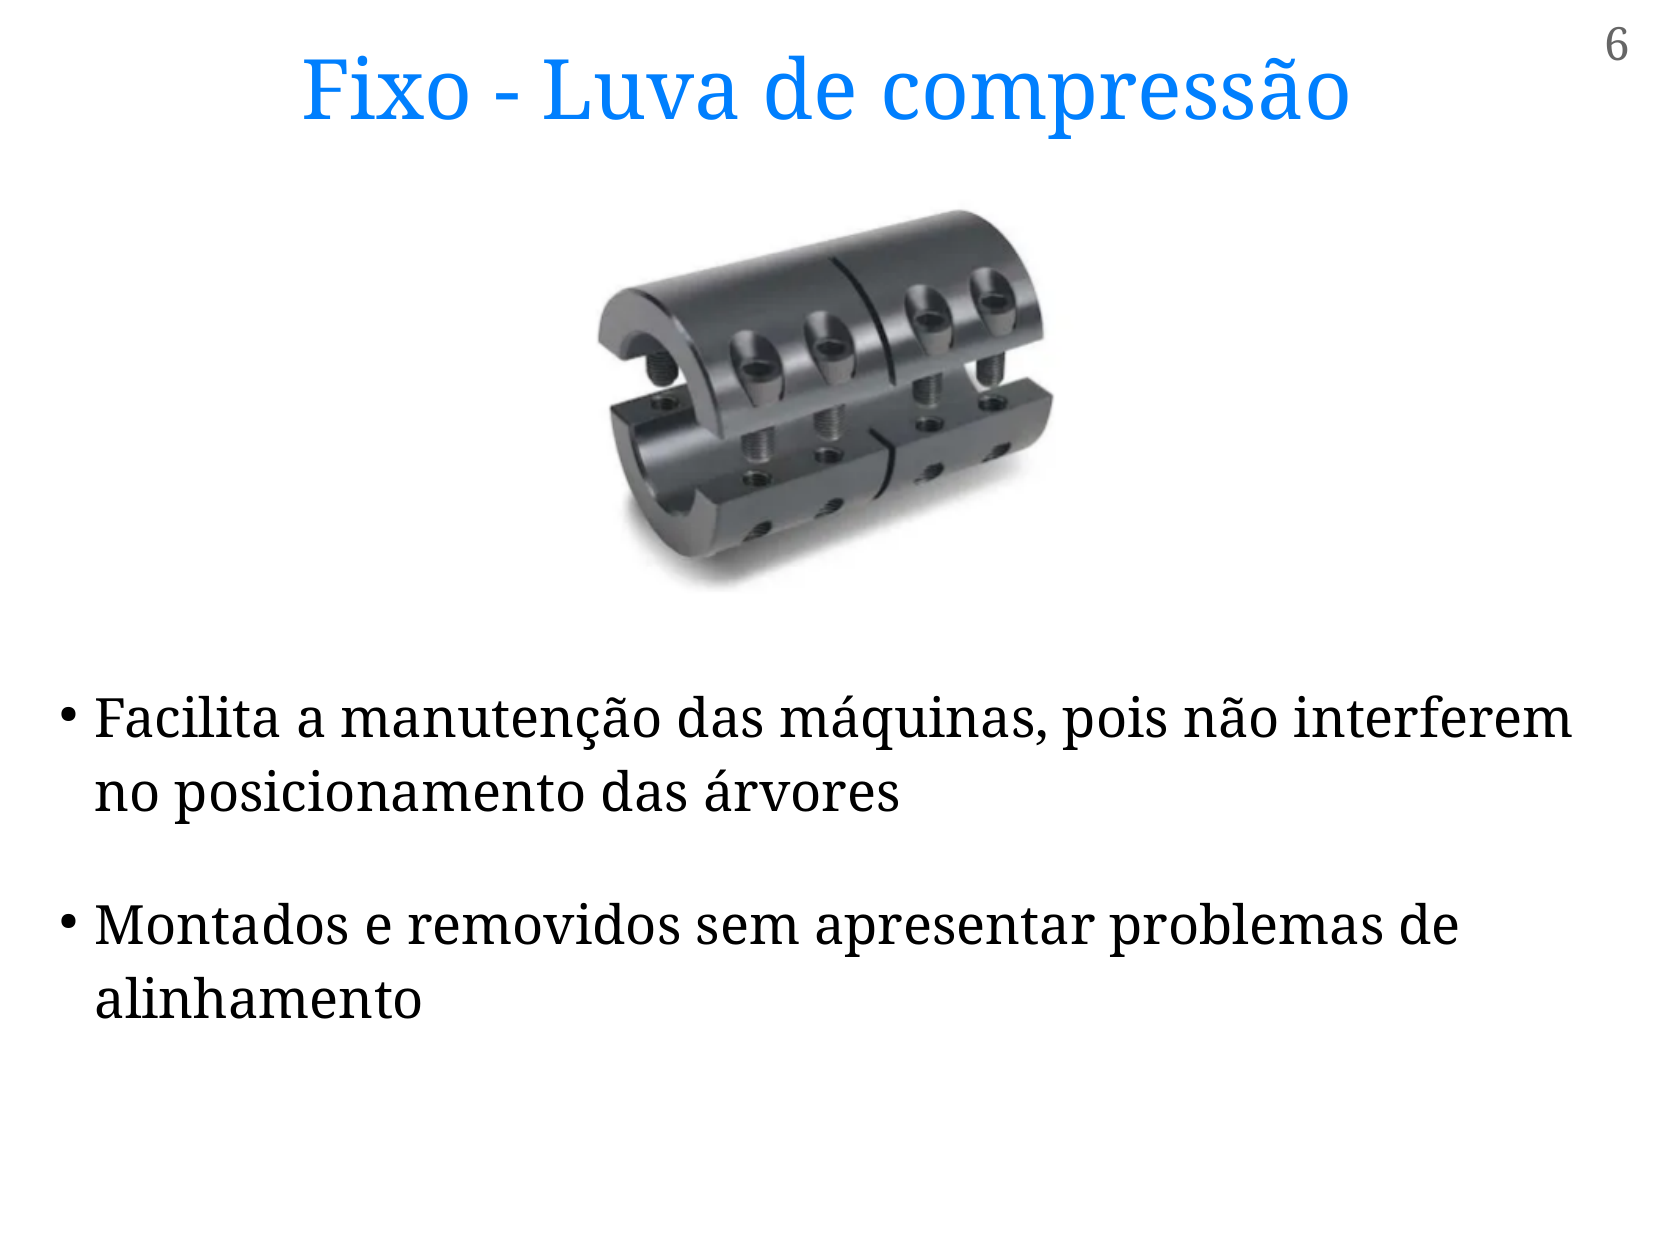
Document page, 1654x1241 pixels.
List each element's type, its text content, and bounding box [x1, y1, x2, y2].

list Facilita a manutenção das máquinas, pois não interferem no posicionamento das árvores Montados e removidos sem apresentar problemas de alinhamento [59, 679, 1595, 1211]
title Fixo - Luva de compressão [59, 29, 1595, 148]
picture [428, 191, 1229, 611]
